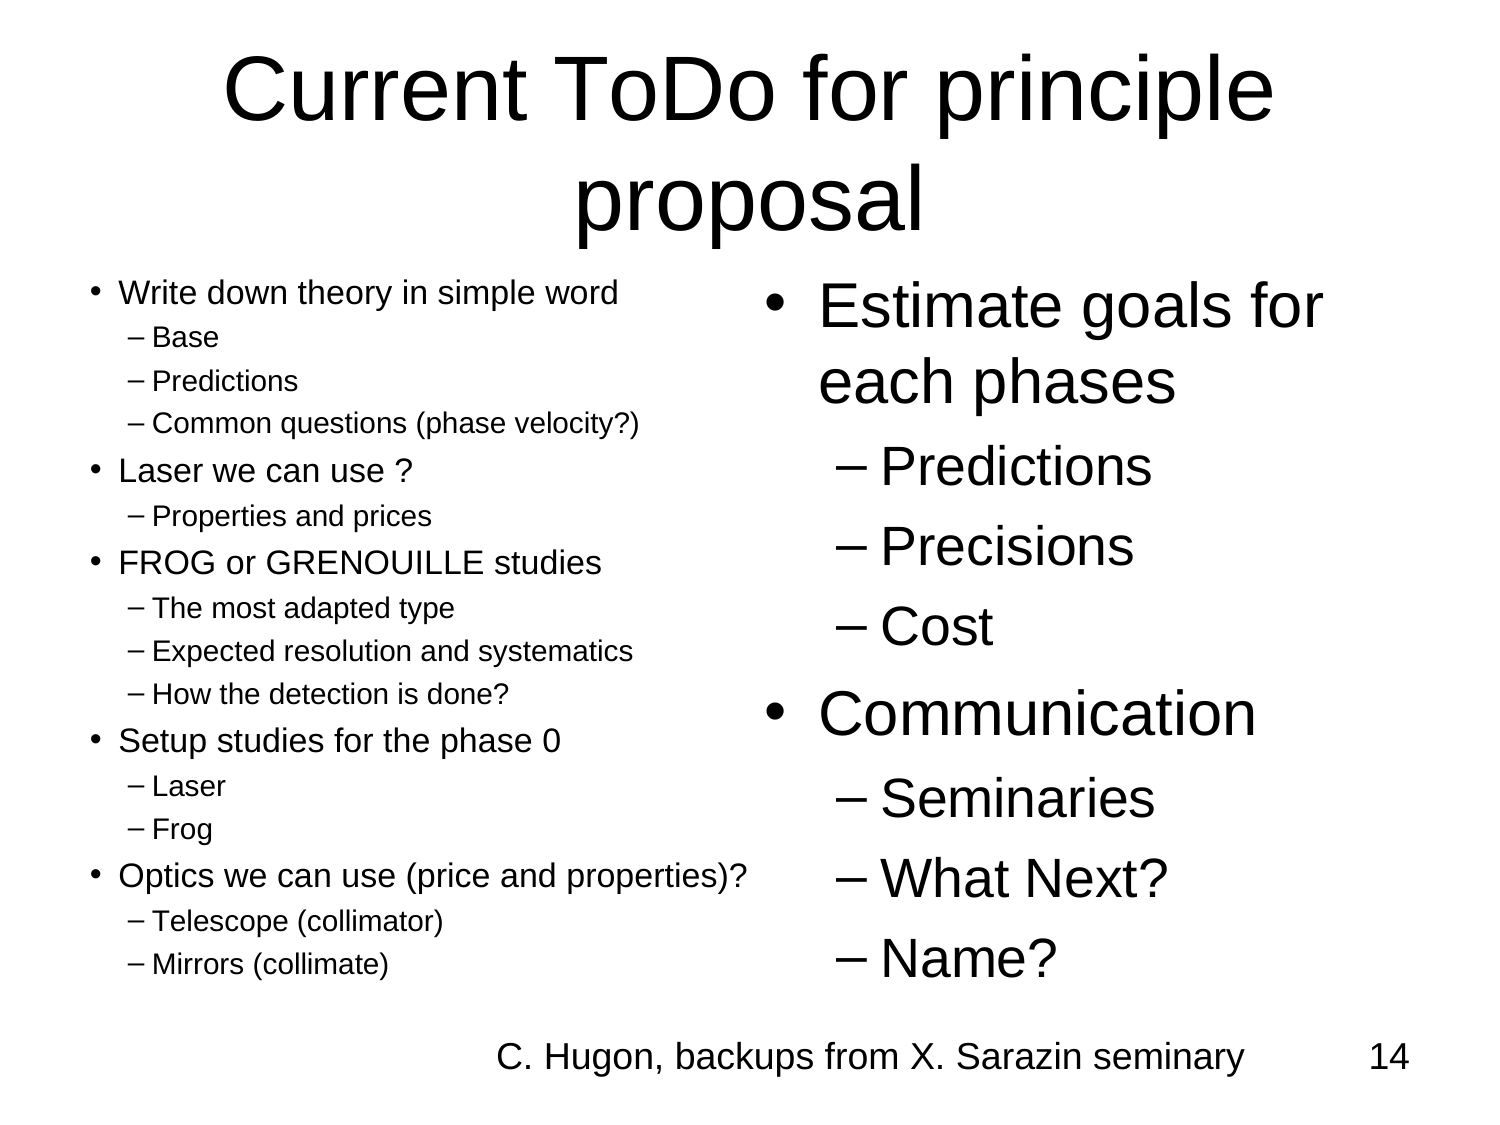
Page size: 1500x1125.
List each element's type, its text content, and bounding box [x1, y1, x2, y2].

title Current ToDo for principle proposal [75, 21, 1426, 257]
list Write down theory in simple word Base Predictions Common questions (phase velocity?) Laser we can use ? Properties and prices FROG or GRENOUILLE studies The most adapted type Expected resolution and systematics How the detection is done? Setup studies for the phase 0 Laser Frog Optics we can use (price and properties)? Telescope (collimator) Mirrors (collimate) [75, 262, 781, 1005]
list Estimate goals for each phases Predictions Precisions Cost Communication Seminaries What Next? Name? [750, 256, 1456, 999]
